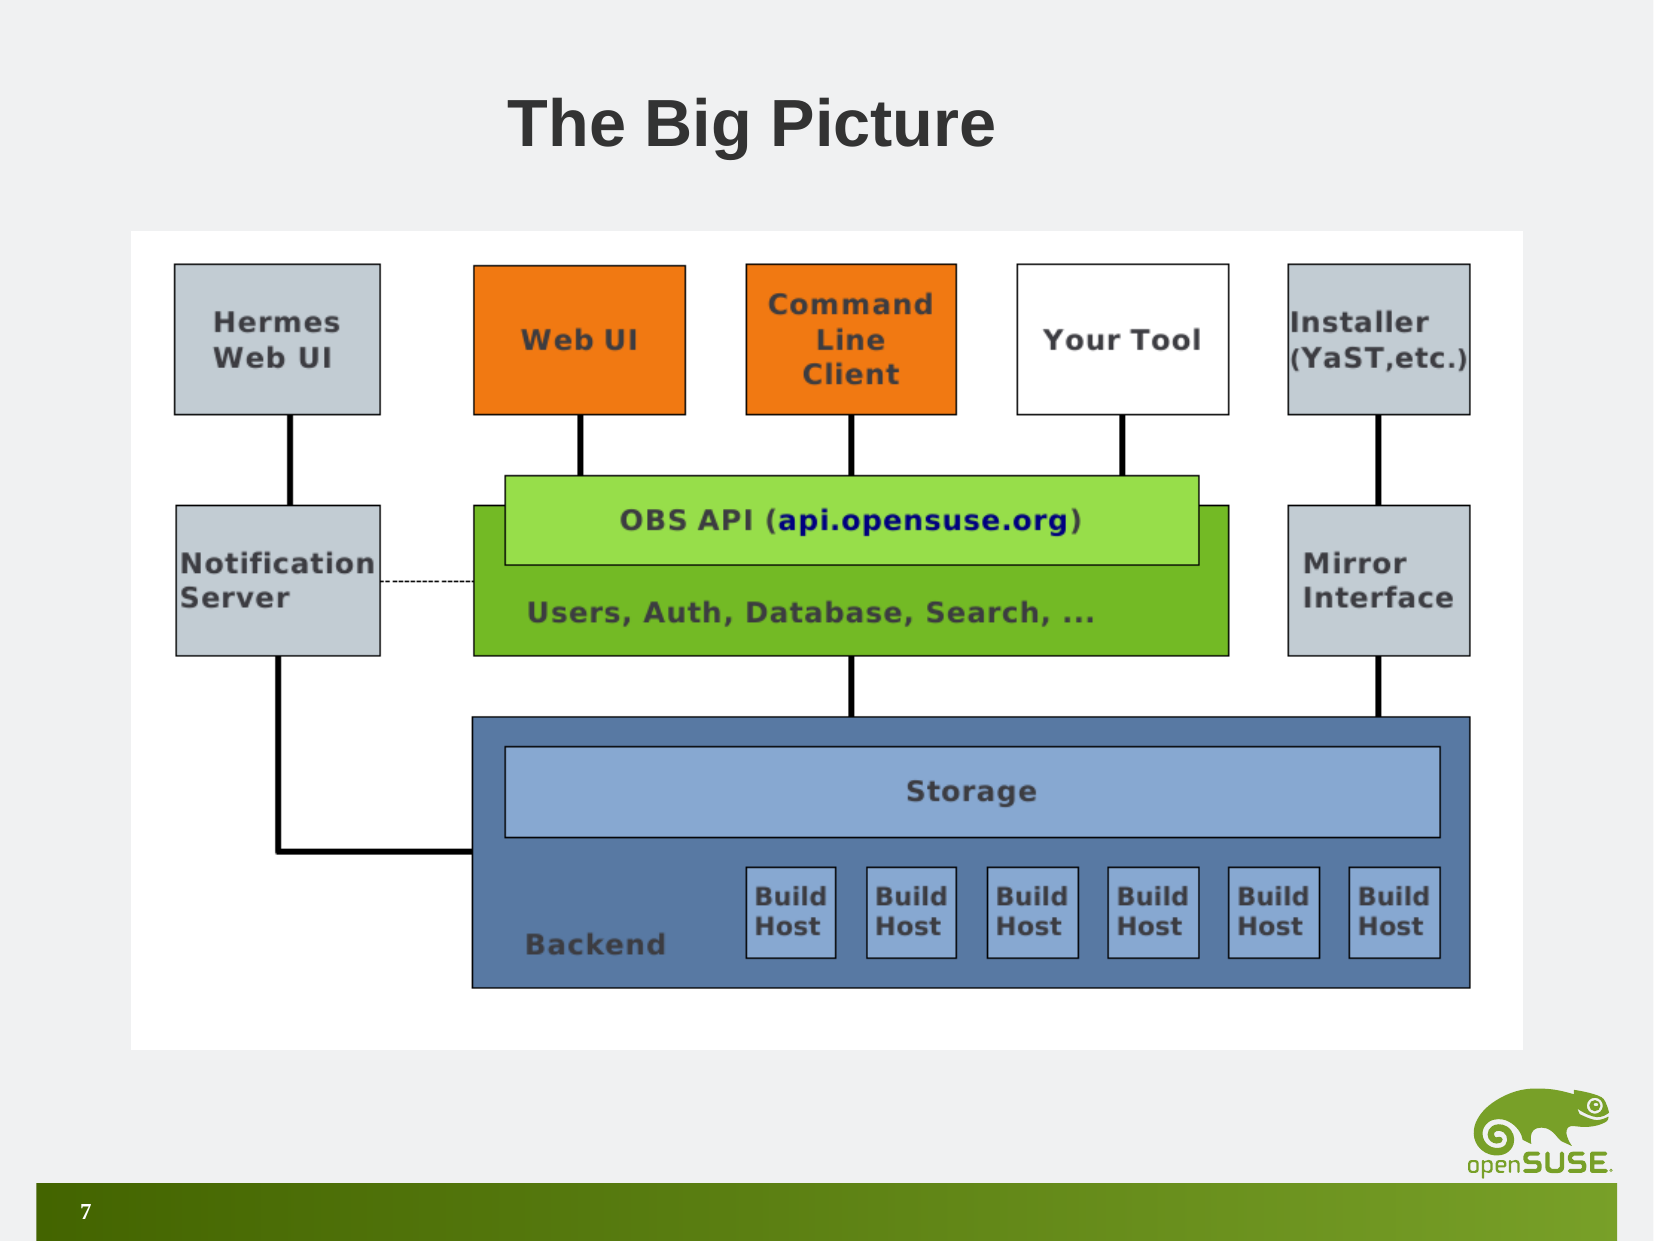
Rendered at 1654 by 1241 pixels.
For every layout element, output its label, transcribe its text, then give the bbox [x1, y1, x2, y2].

picture [0, 0, 1654, 1241]
title The Big Picture [507, 49, 1654, 198]
